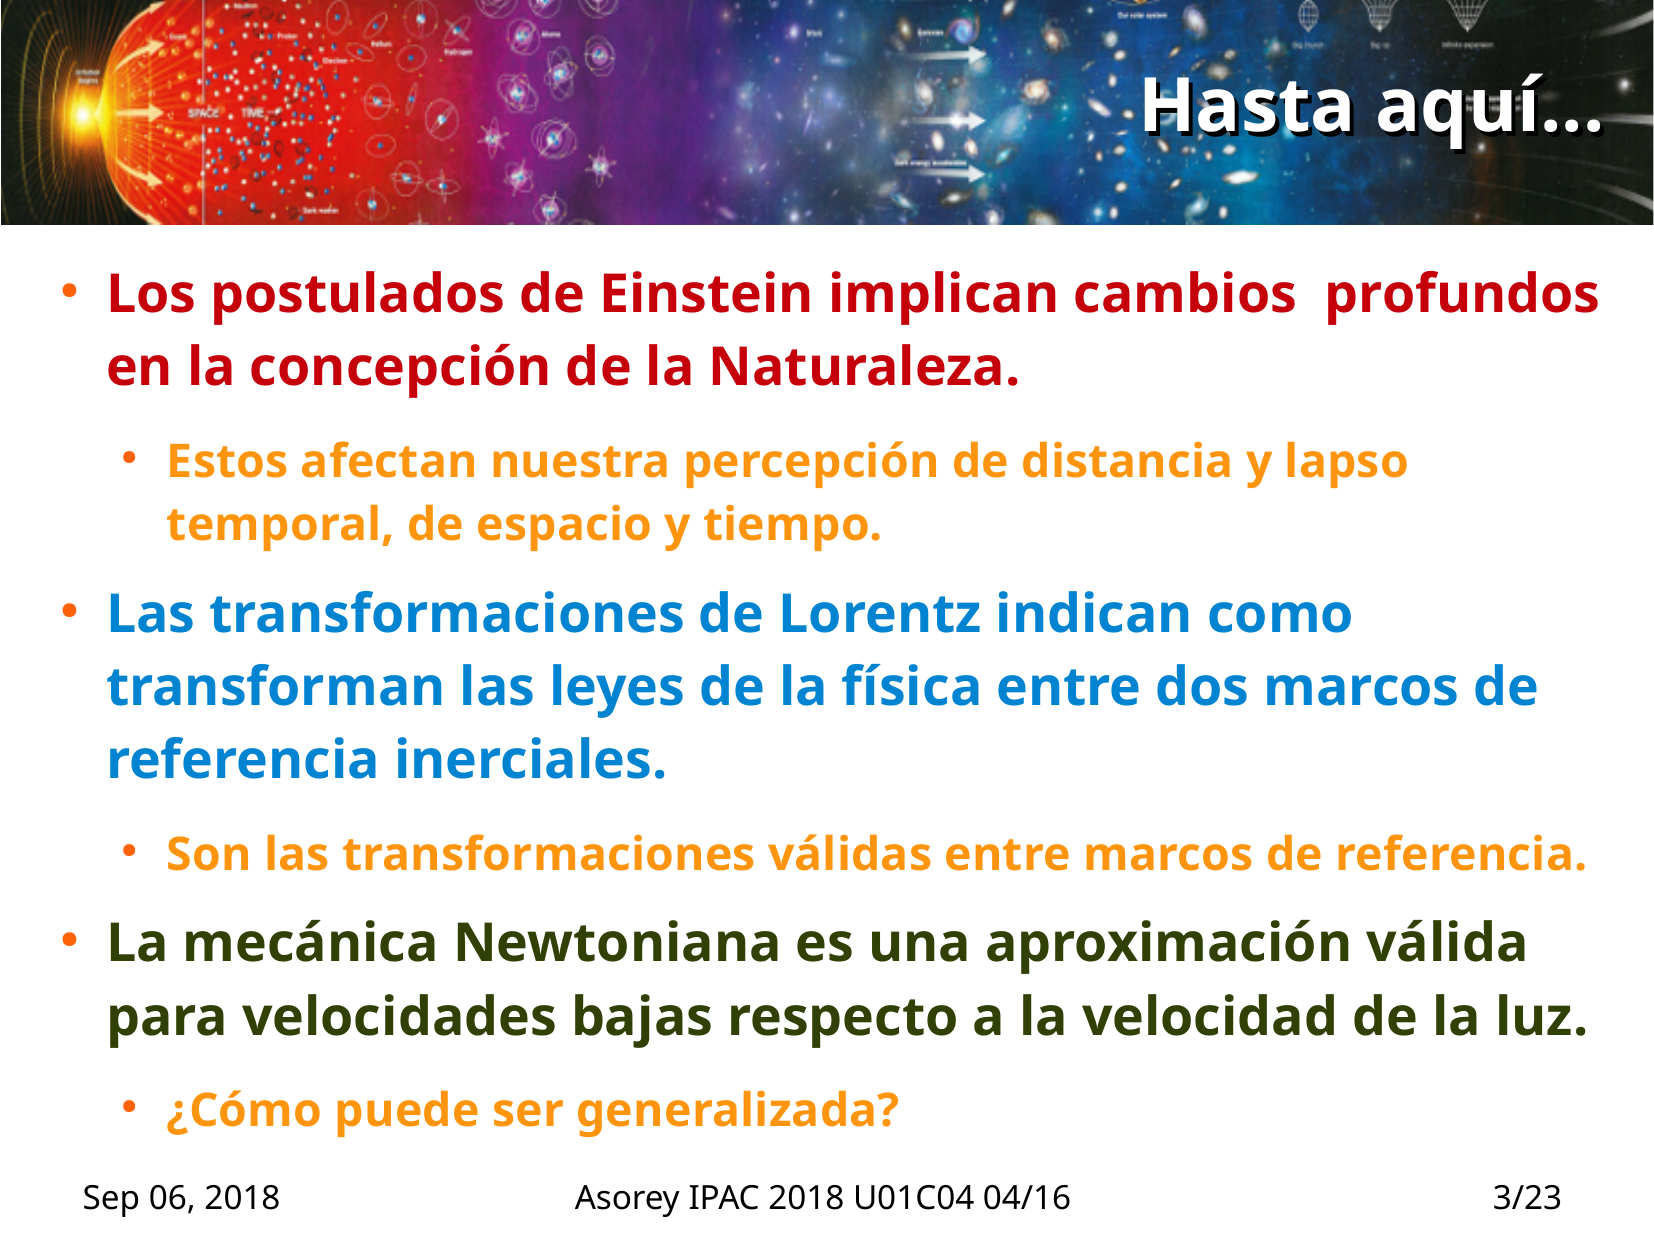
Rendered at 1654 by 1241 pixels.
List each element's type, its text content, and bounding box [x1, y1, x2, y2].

title Hasta aquí... [45, 15, 1606, 191]
picture [1, 0, 1654, 225]
list Los postulados de Einstein implican cambios profundos en la concepción de la Naturaleza. Estos afectan nuestra percepción de distancia y lapso temporal, de espacio y tiempo. Las transformaciones de Lorentz indican como transforman las leyes de la física entre dos marcos de referencia inerciales. Son las transformaciones válidas entre marcos de referencia. La mecánica Newtoniana es una aproximación válida para velocidades bajas respecto a la velocidad de la luz. ¿Cómo puede ser generalizada? [45, 255, 1606, 1156]
